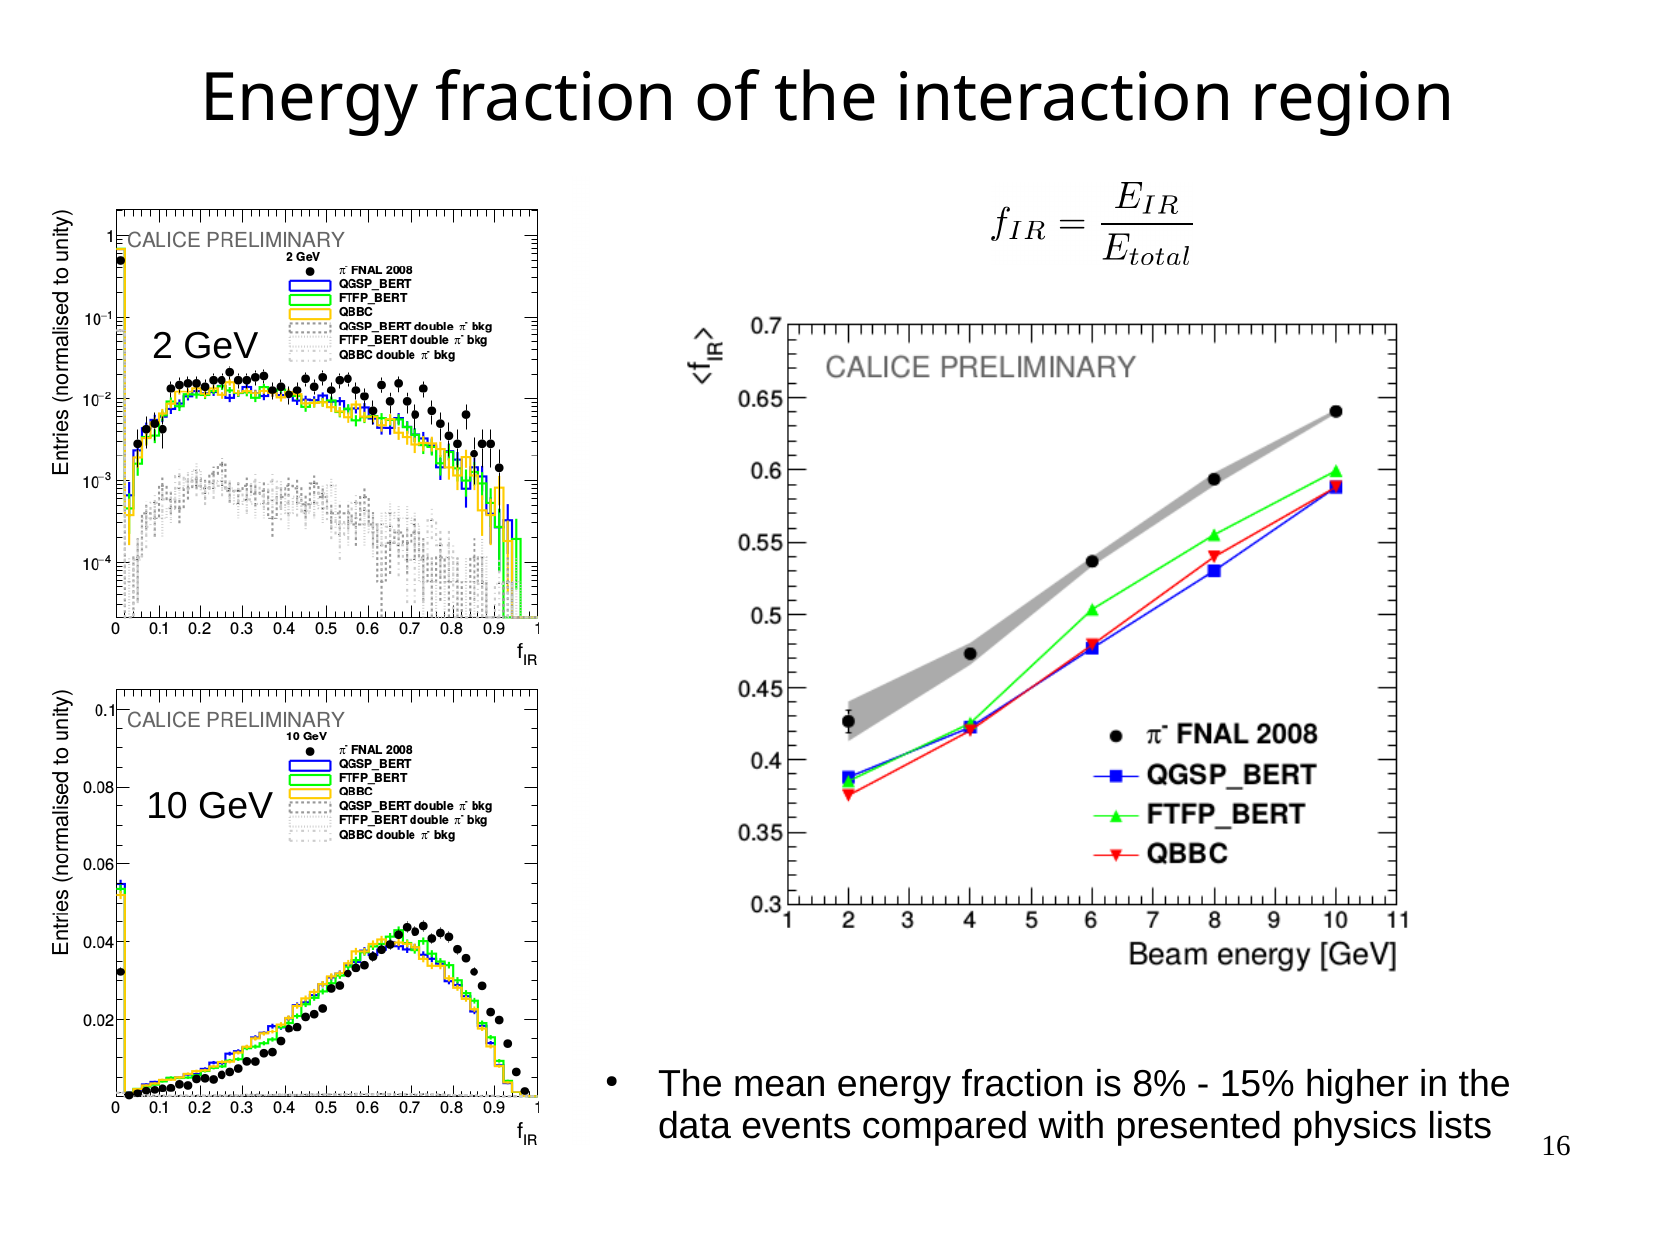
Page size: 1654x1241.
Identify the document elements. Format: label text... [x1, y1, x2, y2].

text_box 2 GeV [137, 316, 274, 374]
list The mean energy fraction is 8% - 15% higher in the data events compared with presented physics lists [587, 1062, 1571, 1221]
picture [48, 176, 590, 1145]
picture [677, 182, 1471, 976]
title Energy fraction of the interaction region [85, 52, 1571, 138]
text_box 10 GeV [131, 777, 289, 835]
